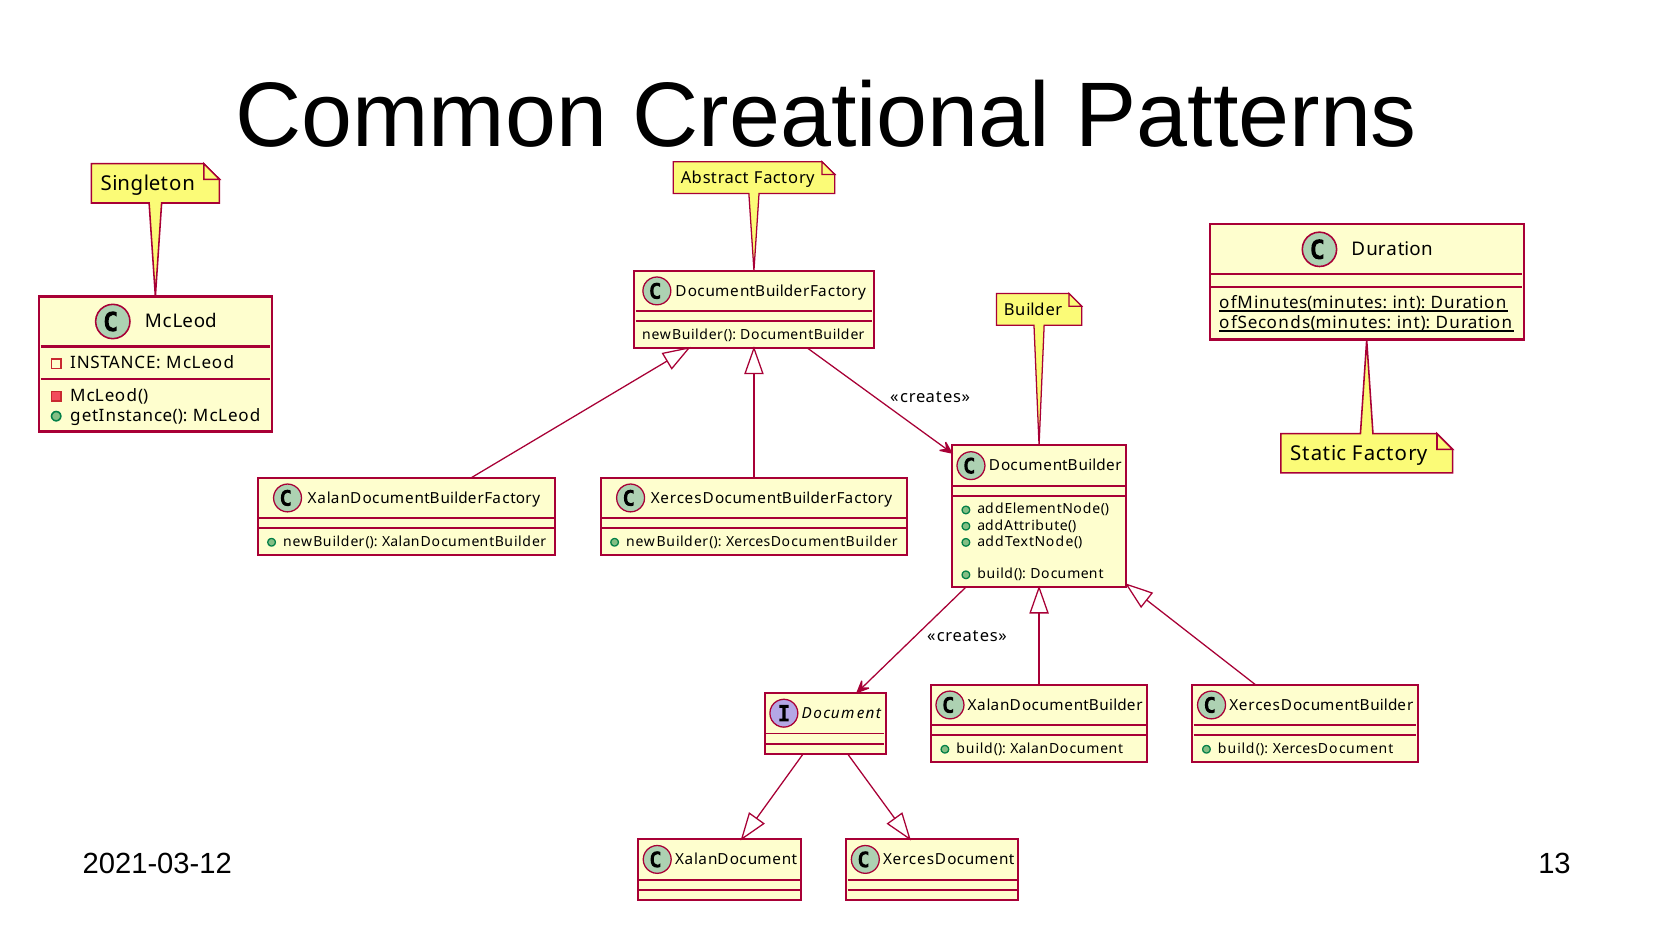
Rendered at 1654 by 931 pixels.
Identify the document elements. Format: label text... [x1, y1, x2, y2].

title Common Creational Patterns [82, 37, 1571, 193]
picture [27, 153, 1536, 910]
